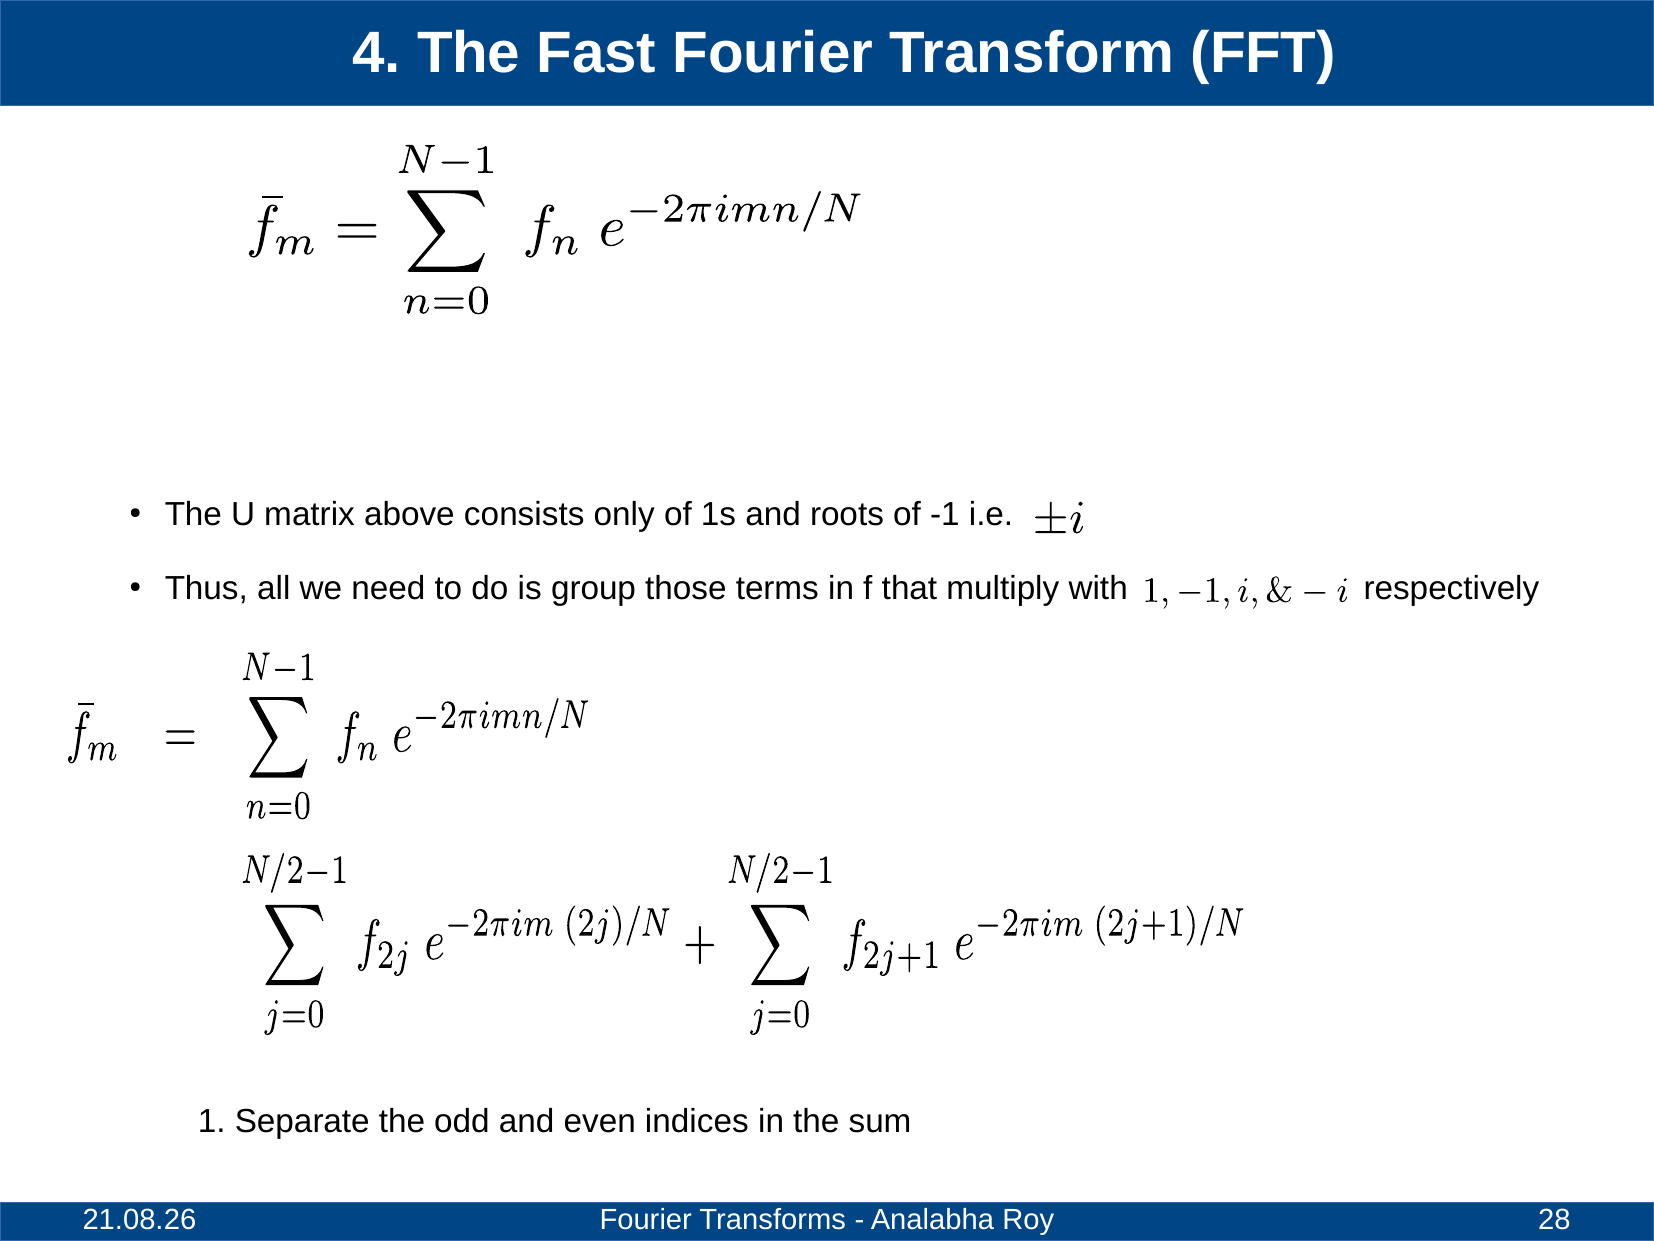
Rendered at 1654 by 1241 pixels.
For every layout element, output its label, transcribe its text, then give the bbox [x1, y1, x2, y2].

text_box [1032, 501, 1086, 537]
text_box [1142, 576, 1349, 609]
text_box 1. Separate the odd and even indices in the sum [183, 1094, 928, 1148]
text_box The U matrix above consists only of 1s and roots of -1 i.e. Thus, all we need to do is group those terms in f that multiply with respectively [114, 488, 1555, 654]
title 4. The Fast Fourier Transform (FFT) [0, 0, 1654, 106]
text_box [245, 144, 863, 315]
text_box [65, 652, 1246, 1036]
